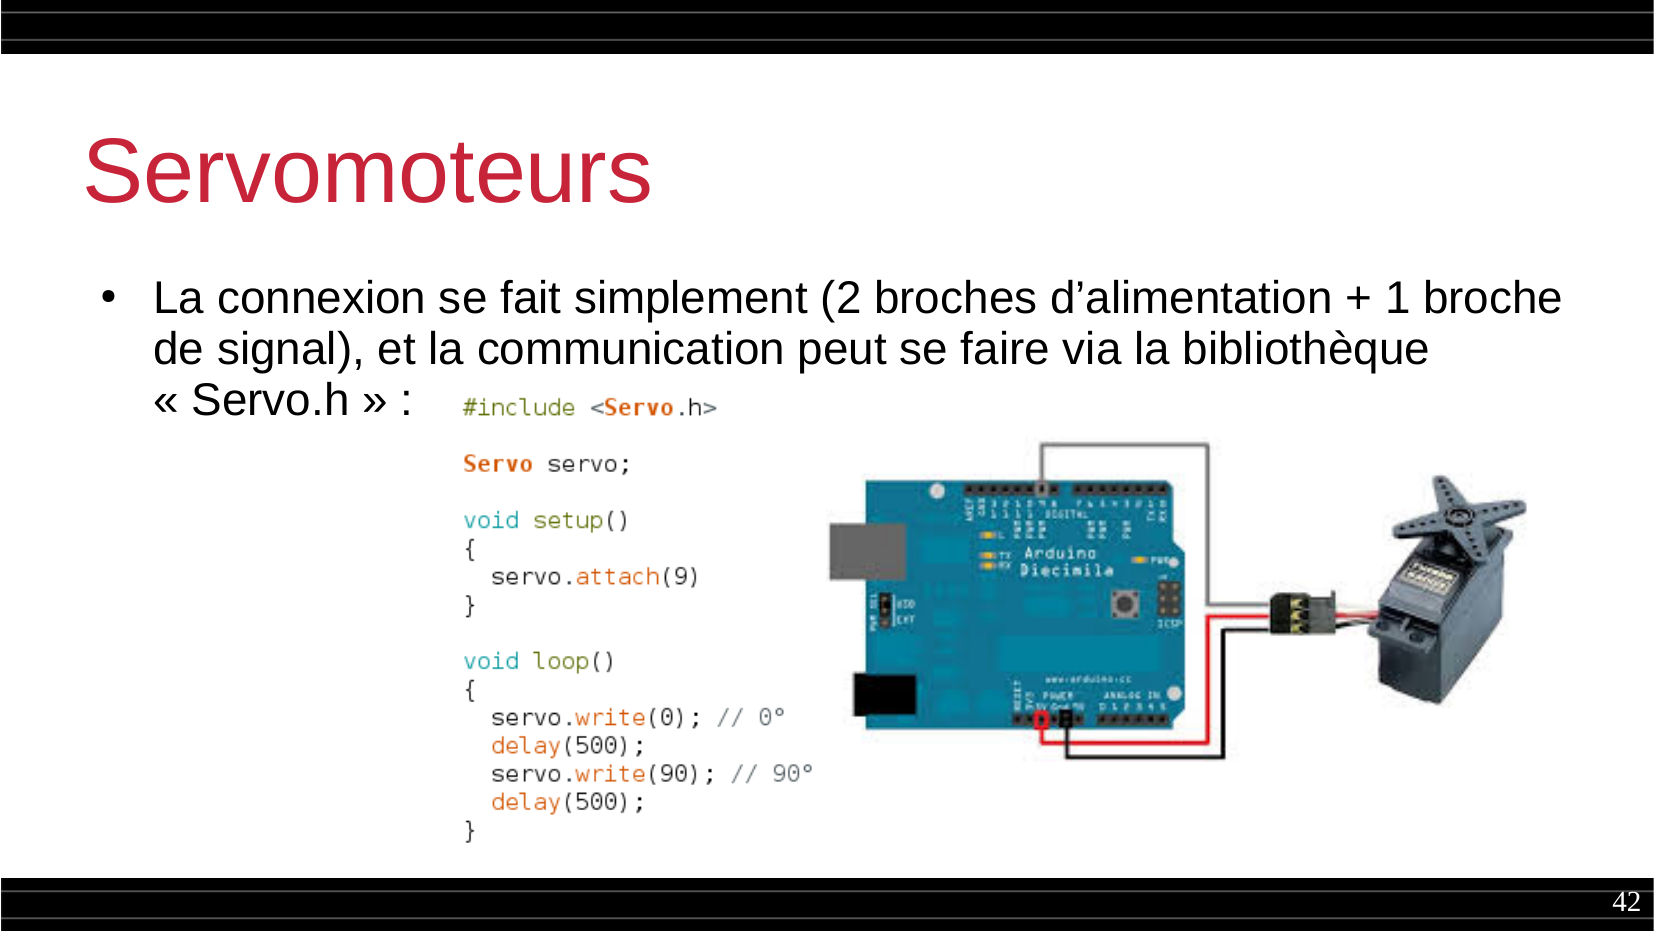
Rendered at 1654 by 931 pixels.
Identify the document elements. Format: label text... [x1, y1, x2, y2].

title Servomoteurs [82, 92, 1571, 249]
picture [1, 0, 1654, 54]
picture [1, 878, 1654, 931]
list La connexion se fait simplement (2 broches d’alimentation + 1 broche de signal), et la communication peut se faire via la bibliothèque « Servo.h » : [82, 271, 1571, 758]
picture [457, 389, 815, 857]
picture [826, 420, 1536, 780]
